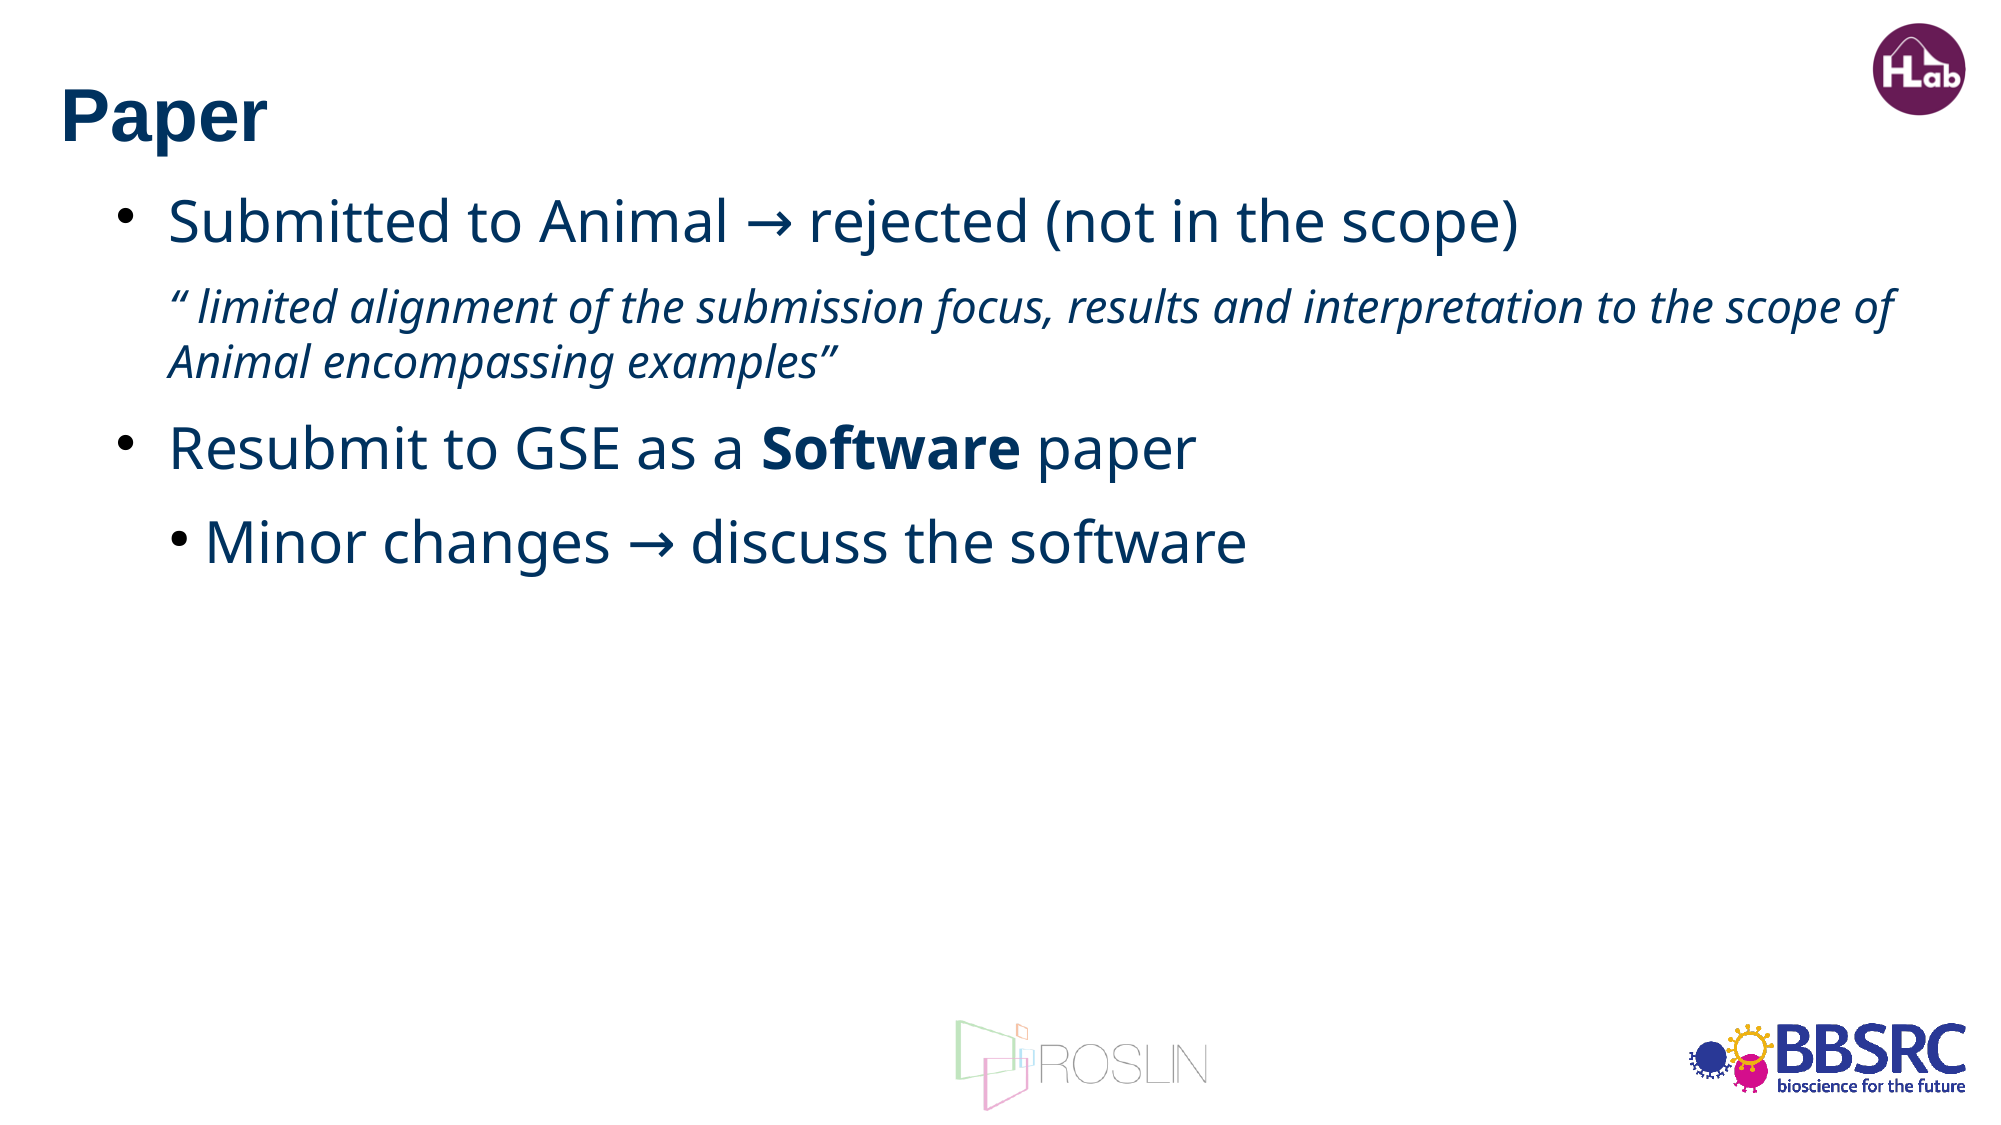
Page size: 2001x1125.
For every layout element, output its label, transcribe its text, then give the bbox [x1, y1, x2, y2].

text_box Submitted to Animal → rejected (not in the scope) “ limited alignment of the submission focus, results and interpretation to the scope of Animal encompassing examples” Resubmit to GSE as a Software paper Minor changes → discuss the software [83, 176, 1966, 975]
picture [1872, 21, 1966, 116]
picture [948, 985, 1220, 1125]
text_box Paper [45, 59, 1926, 166]
picture [1687, 1020, 1966, 1099]
